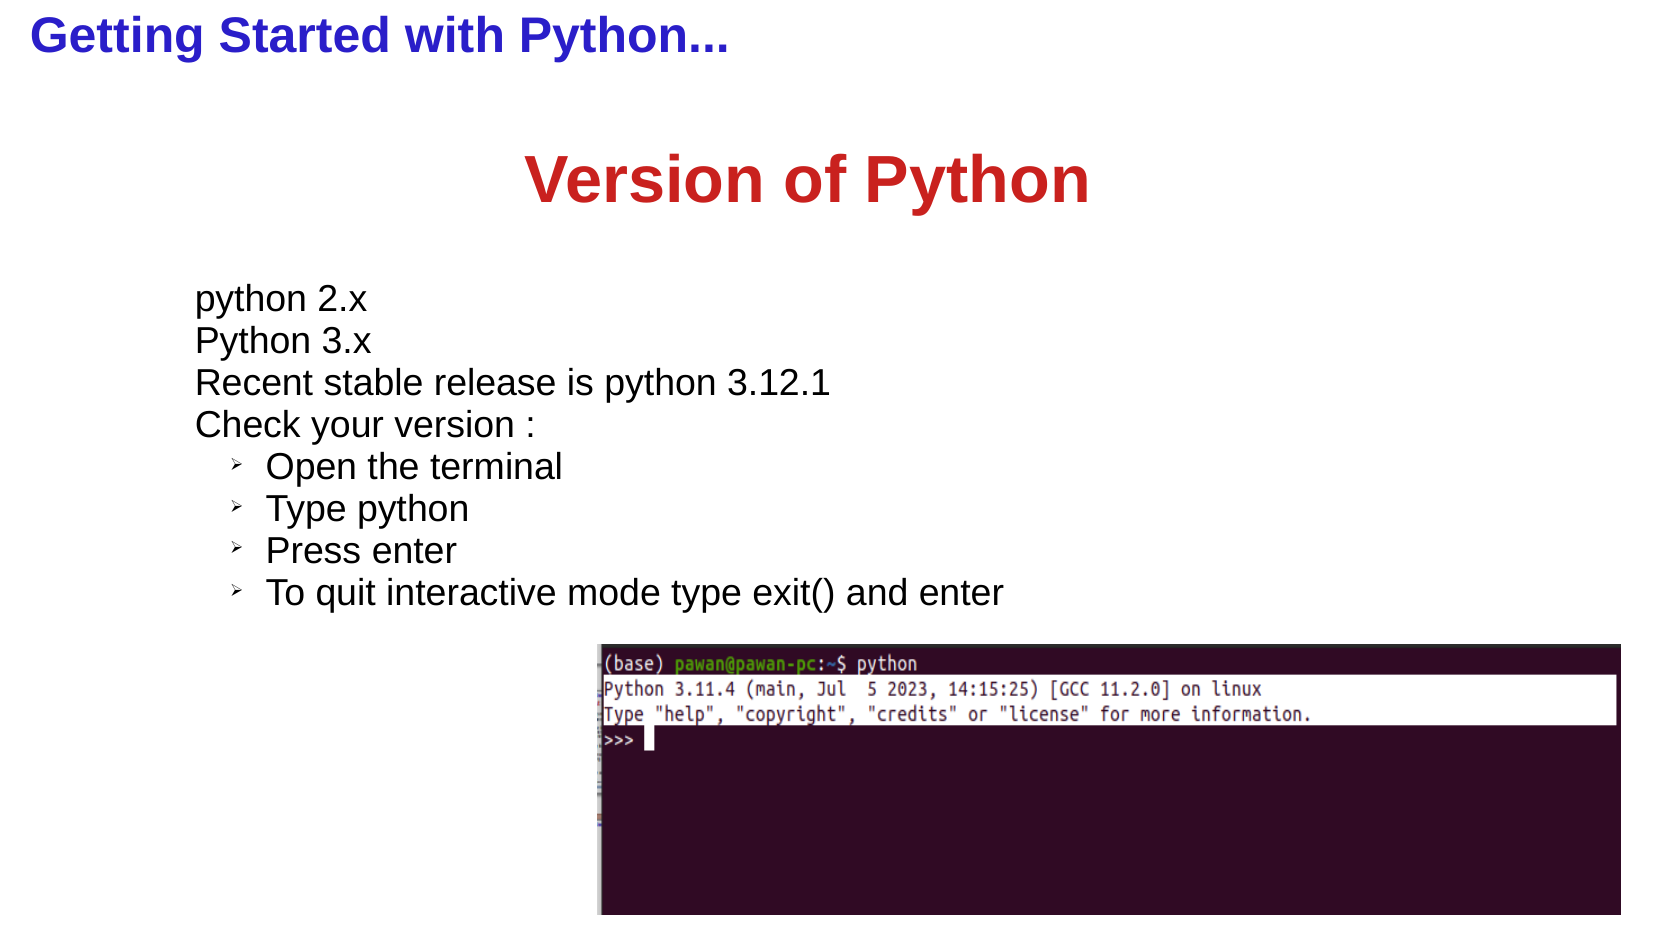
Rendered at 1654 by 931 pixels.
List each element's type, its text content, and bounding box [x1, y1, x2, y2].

picture [597, 644, 1621, 916]
text_box python 2.x Python 3.x Recent stable release is python 3.12.1 Check your version : Open the terminal Type python Press enter To quit interactive mode type exit() and enter [180, 270, 1321, 621]
text_box Version of Python [510, 135, 1336, 299]
text_box Getting Started with Python... [15, 0, 751, 91]
